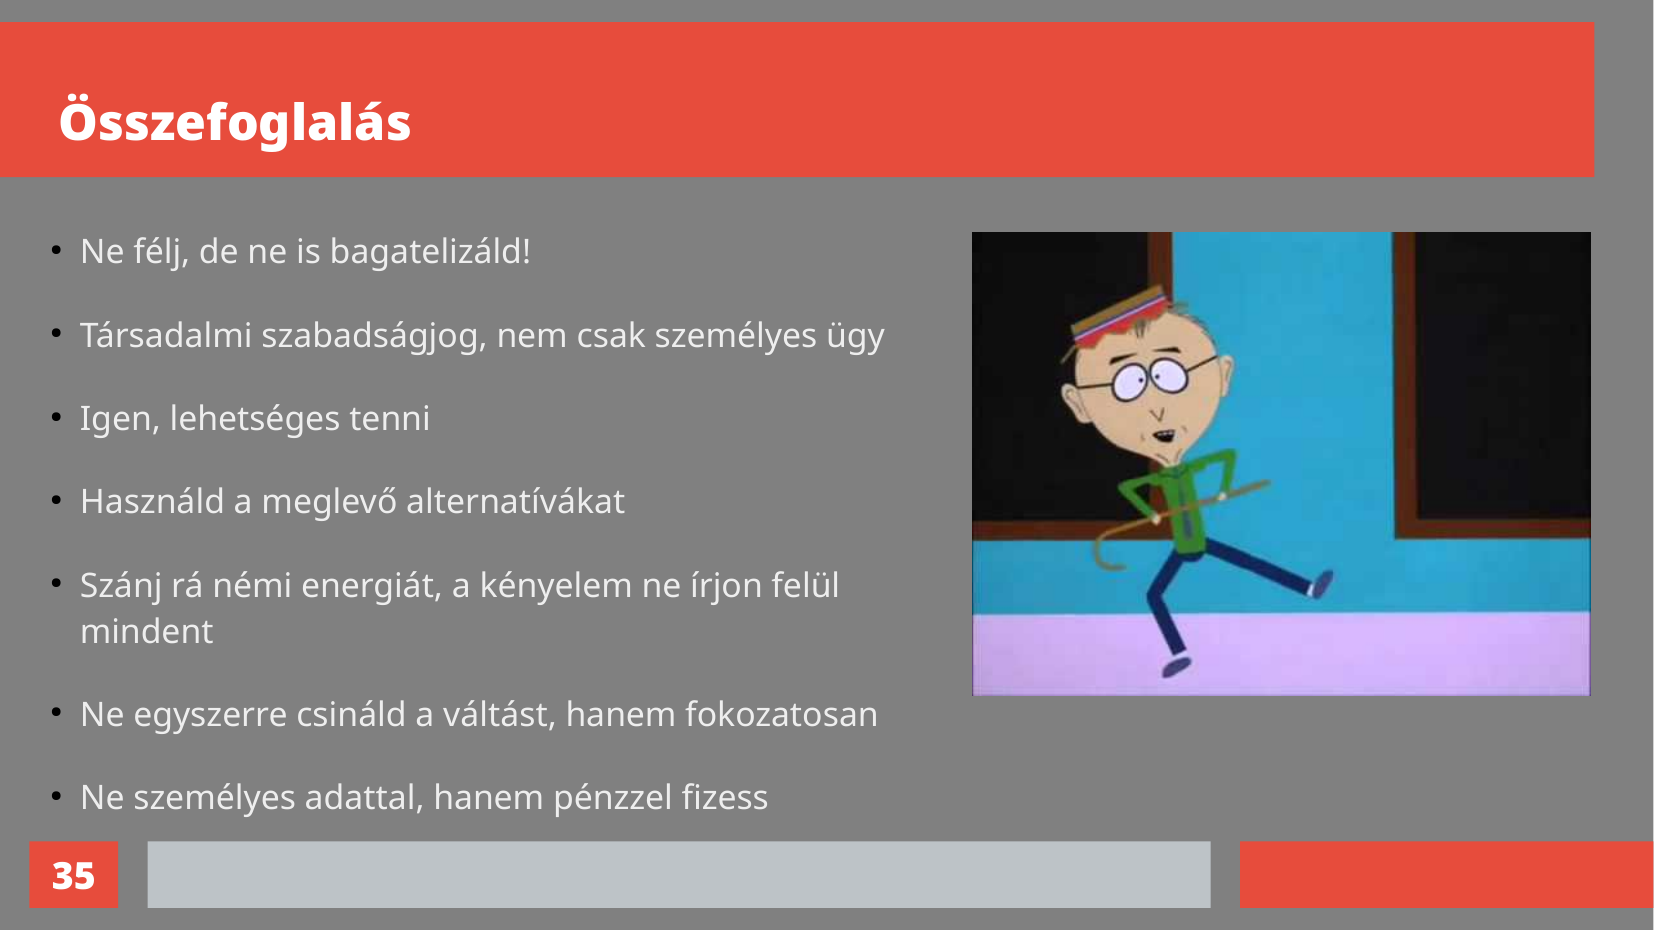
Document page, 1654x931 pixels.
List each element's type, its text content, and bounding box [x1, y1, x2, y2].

title Összefoglalás [58, 44, 1595, 155]
picture [972, 232, 1591, 696]
list Ne félj, de ne is bagatelizáld! Társadalmi szabadságjog, nem csak személyes ügy Igen, lehetséges tenni Használd a meglevő alternatívákat Szánj rá némi energiát, a kényelem ne írjon felül mindent Ne egyszerre csináld a váltást, hanem fokozatosan Ne személyes adattal, hanem pénzzel fizess [50, 227, 961, 826]
